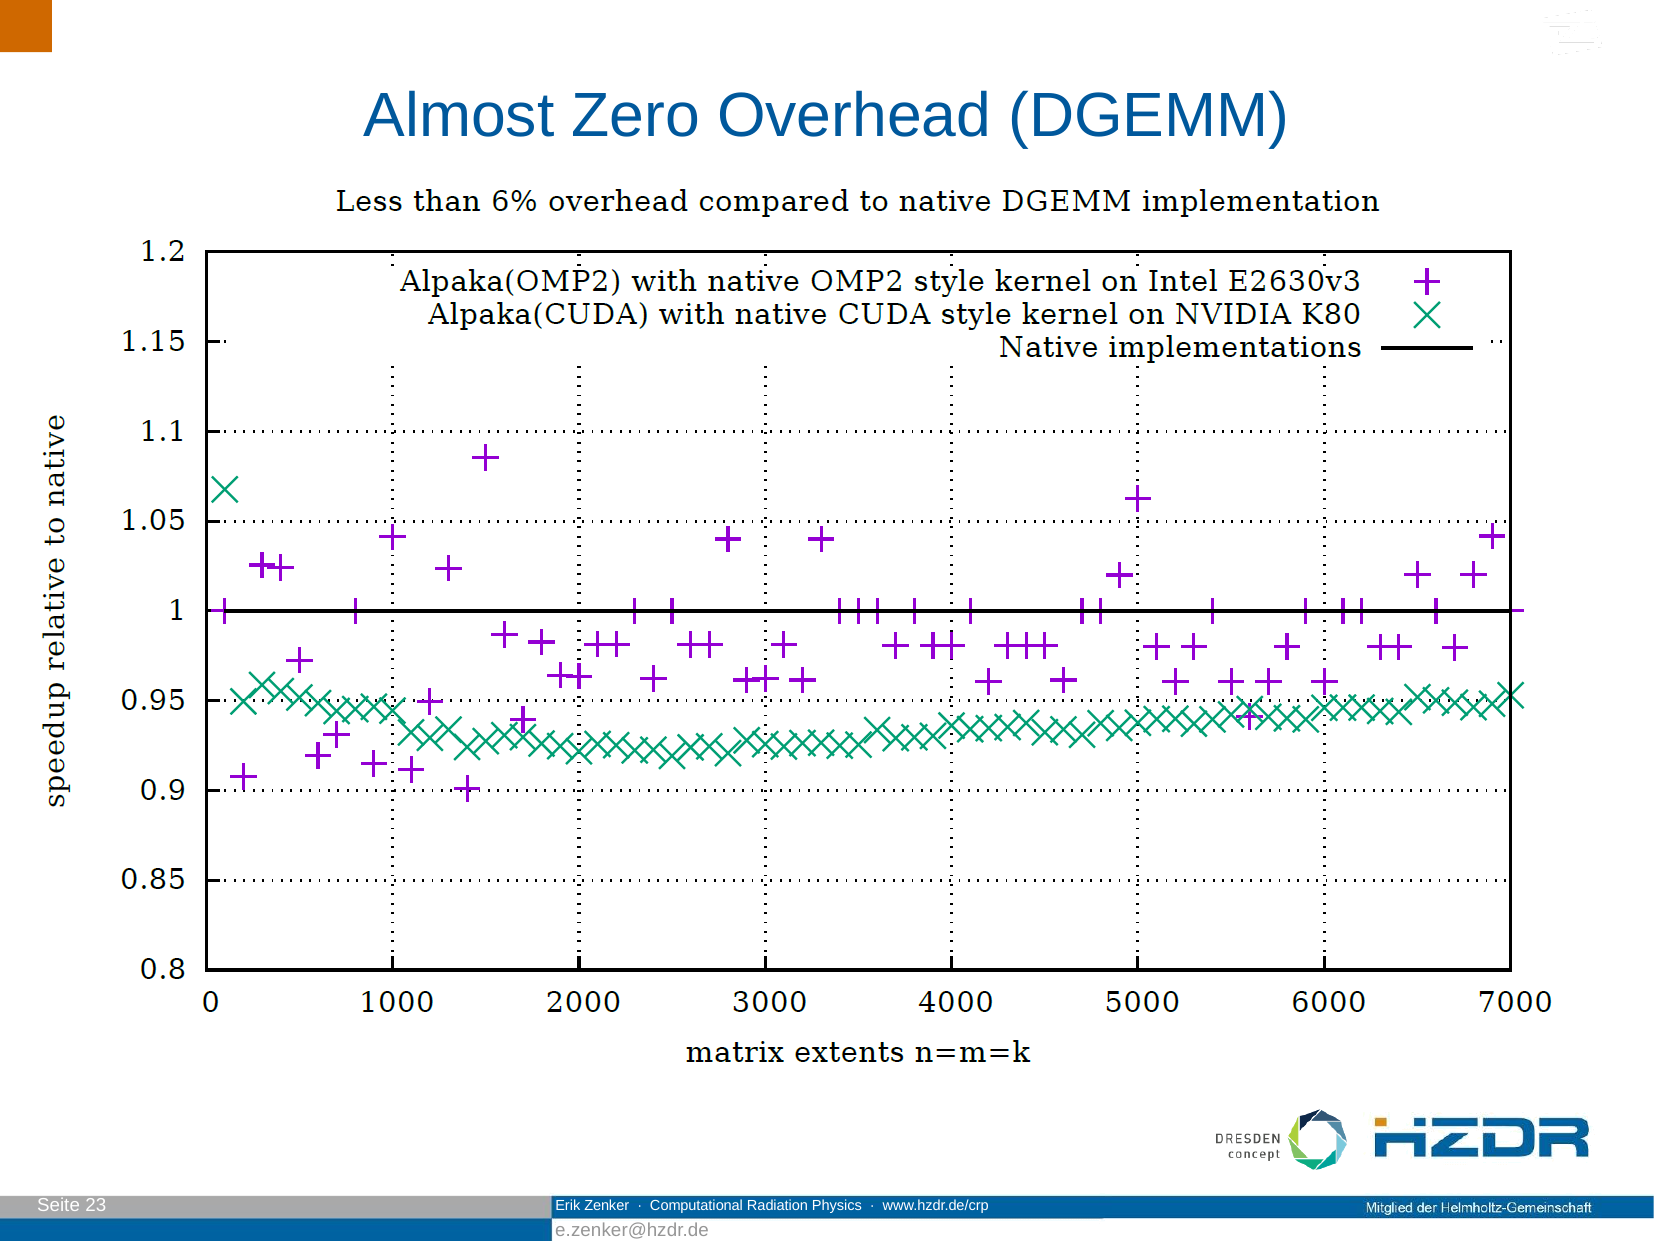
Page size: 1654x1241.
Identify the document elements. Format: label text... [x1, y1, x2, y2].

picture [0, 0, 1654, 1241]
title Almost Zero Overhead (DGEMM) [82, 37, 1571, 193]
